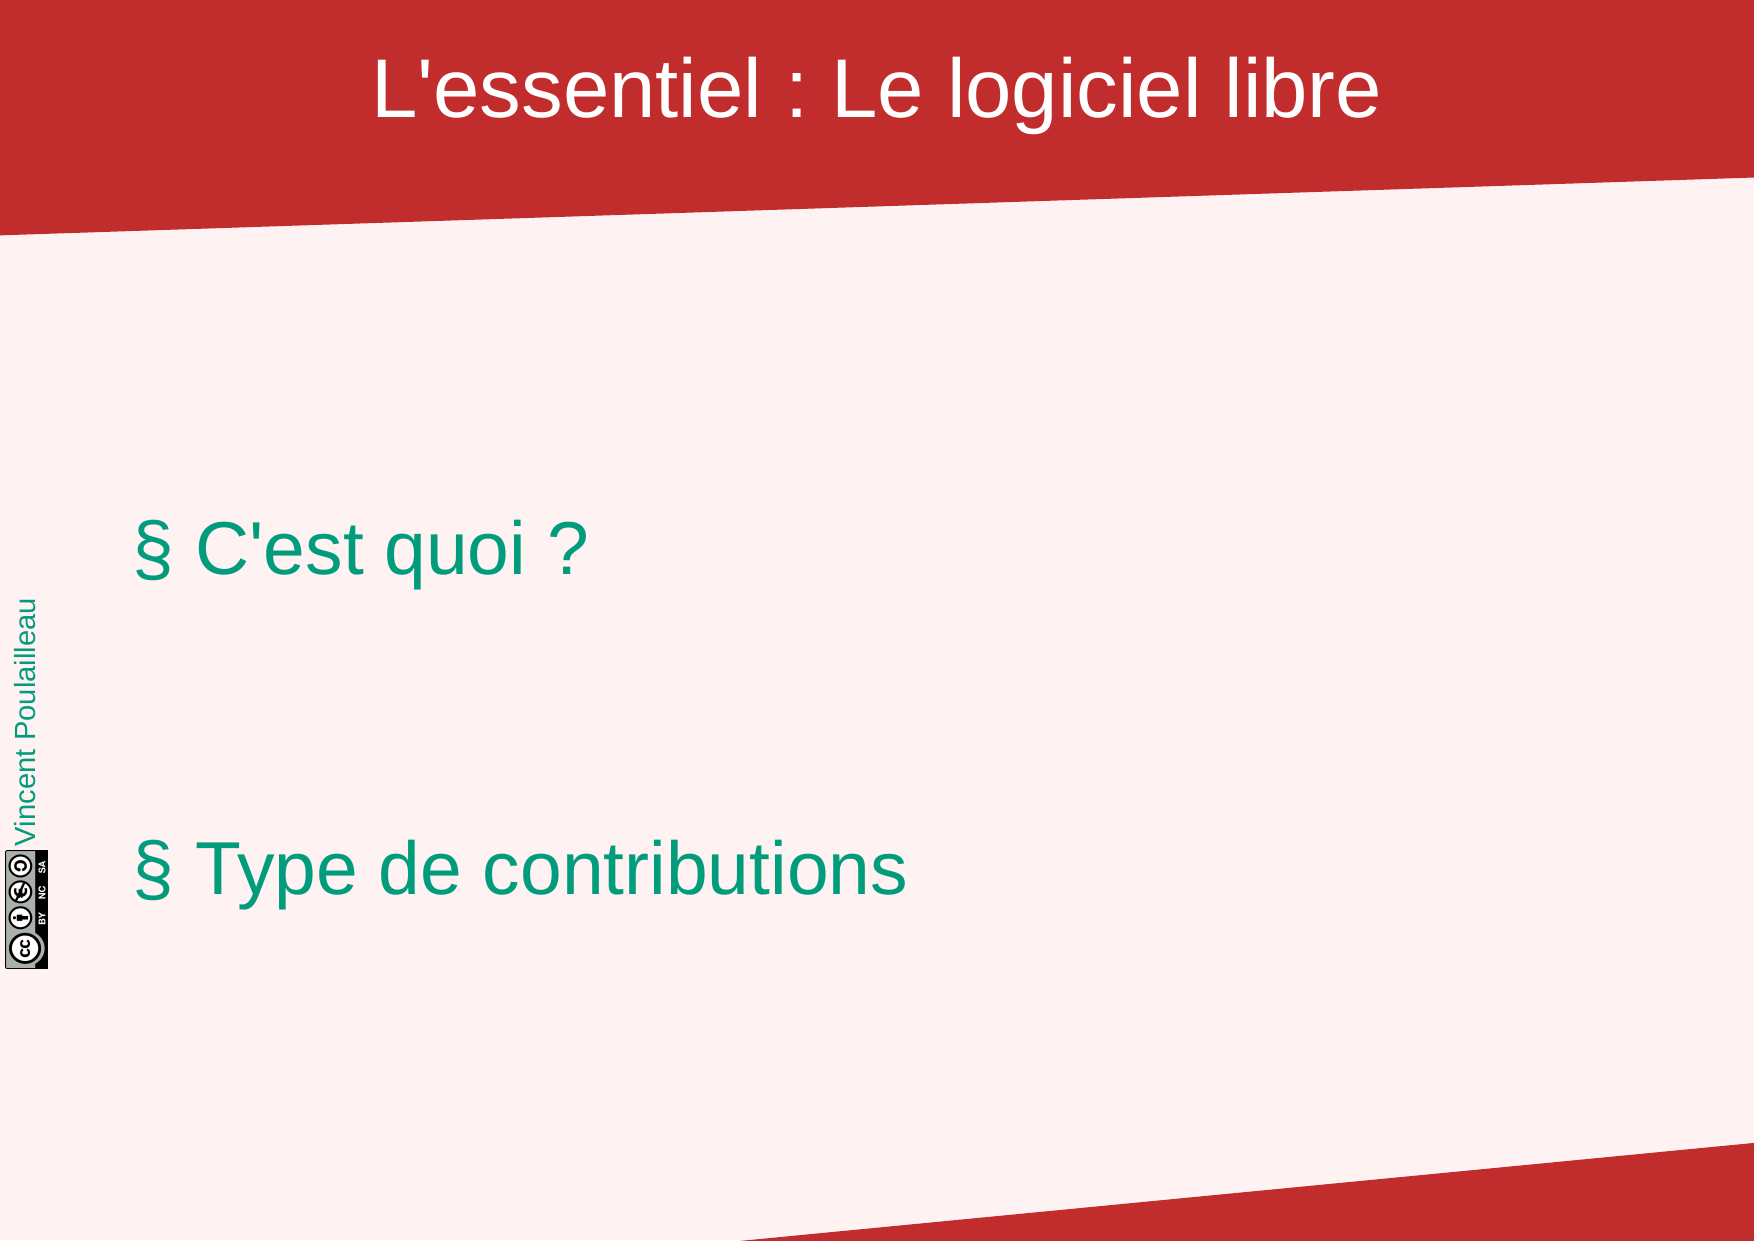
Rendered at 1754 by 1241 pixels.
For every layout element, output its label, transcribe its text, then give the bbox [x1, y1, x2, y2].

text_box © 2019 Vincent Poulailleau [1, 448, 61, 1099]
text_box [0, 178, 1740, 236]
text_box L'essentiel : Le logiciel libre [0, 0, 1754, 178]
text_box § C'est quoi ? § Type de contributions [0, 178, 1754, 1241]
picture [5, 850, 48, 969]
text_box [739, 1142, 1754, 1241]
